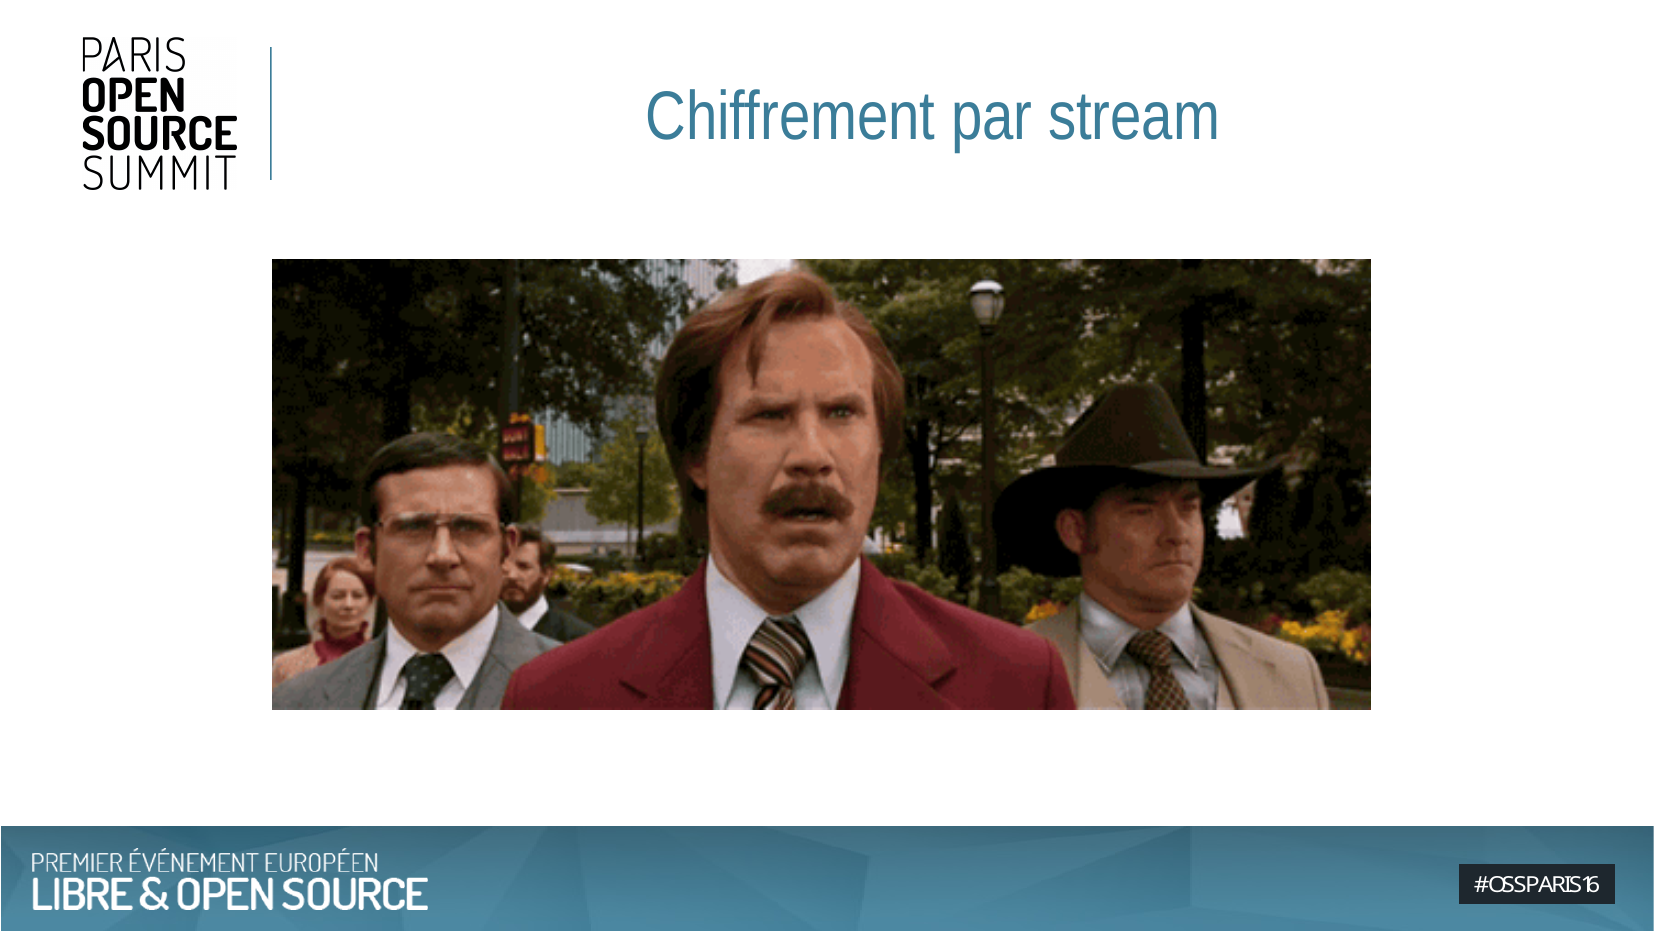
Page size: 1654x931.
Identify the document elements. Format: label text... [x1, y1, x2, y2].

picture [272, 259, 1371, 710]
title Chiffrement par stream [295, 37, 1571, 193]
